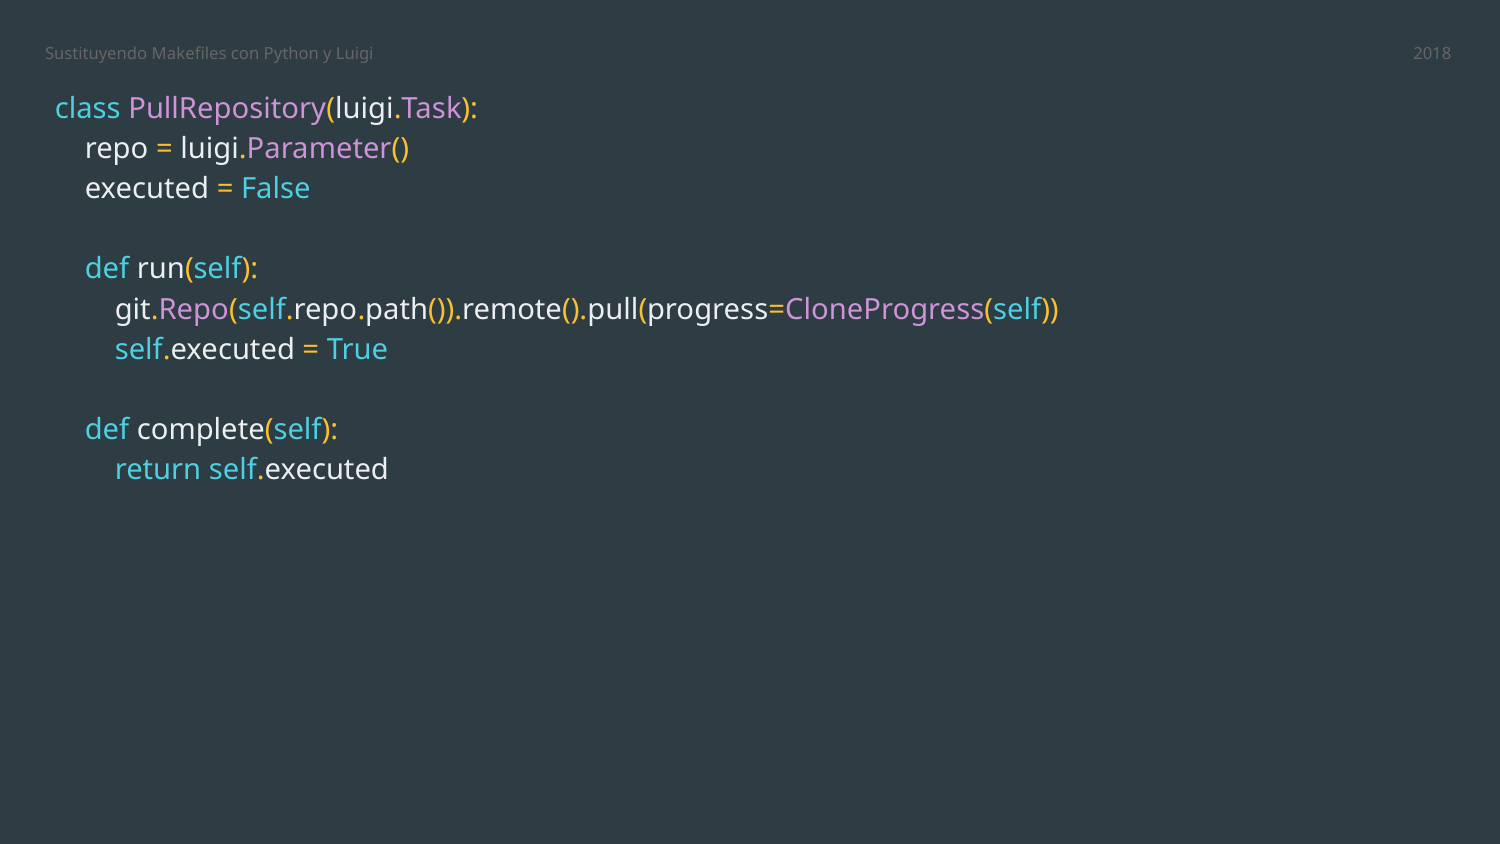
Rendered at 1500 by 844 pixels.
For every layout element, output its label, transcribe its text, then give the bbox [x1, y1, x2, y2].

list class PullRepository(luigi.Task): repo = luigi.Parameter() executed = False def run(self): git.Repo(self.repo.path()).remote().pull(progress=CloneProgress(self)) self.executed = True def complete(self): return self.executed [39, 69, 1465, 562]
